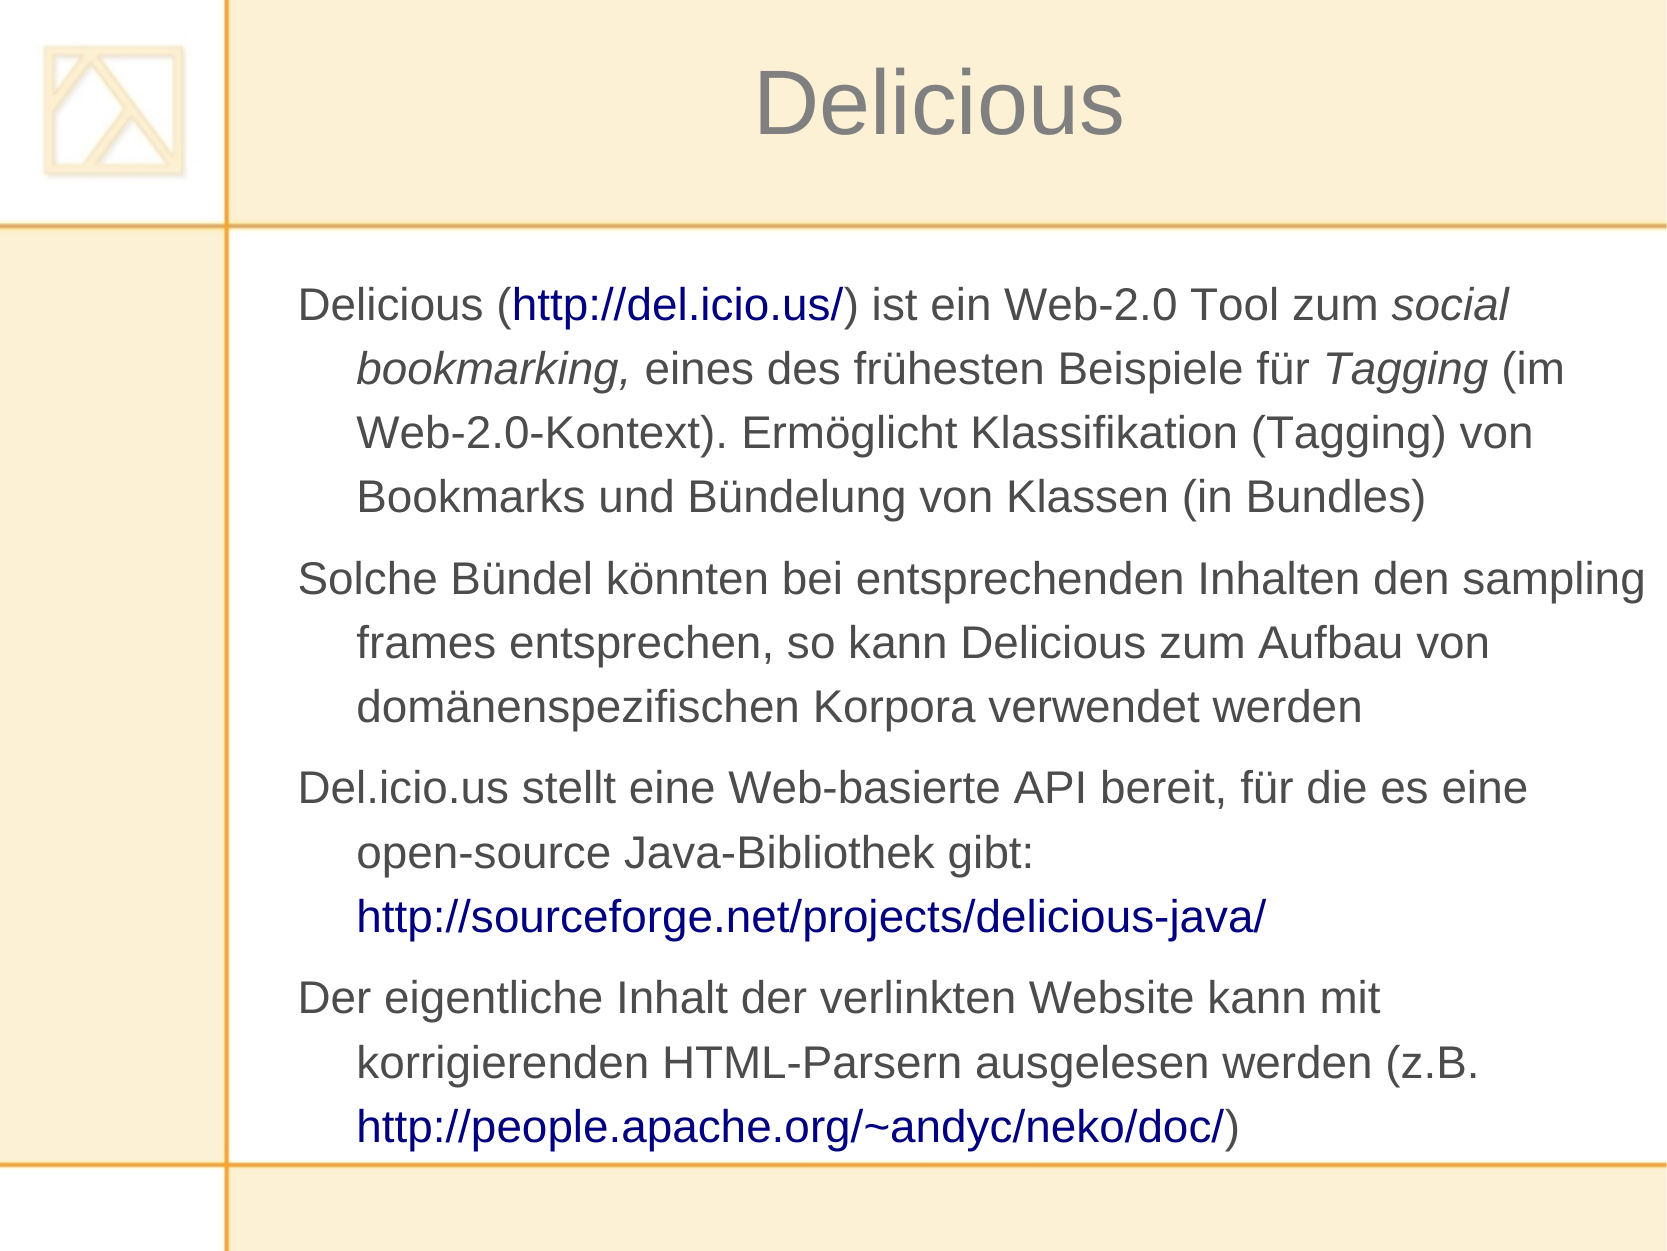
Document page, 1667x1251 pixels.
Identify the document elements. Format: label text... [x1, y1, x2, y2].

picture [0, 0, 1667, 1251]
list Delicious (http://del.icio.us/) ist ein Web-2.0 Tool zum social bookmarking, eines des frühesten Beispiele für Tagging (im Web-2.0-Kontext). Ermöglicht Klassifikation (Tagging) von Bookmarks und Bündelung von Klassen (in Bundles) Solche Bündel könnten bei entsprechenden Inhalten den sampling frames entsprechen, so kann Delicious zum Aufbau von domänenspezifischen Korpora verwendet werden Del.icio.us stellt eine Web-basierte API bereit, für die es eine open-source Java-Bibliothek gibt:http://sourceforge.net/projects/delicious-java/ Der eigentliche Inhalt der verlinkten Website kann mit korrigierenden HTML-Parsern ausgelesen werden (z.B. http://people.apache.org/~andyc/neko/doc/) [268, 265, 1654, 1152]
title Delicious [268, 0, 1611, 209]
